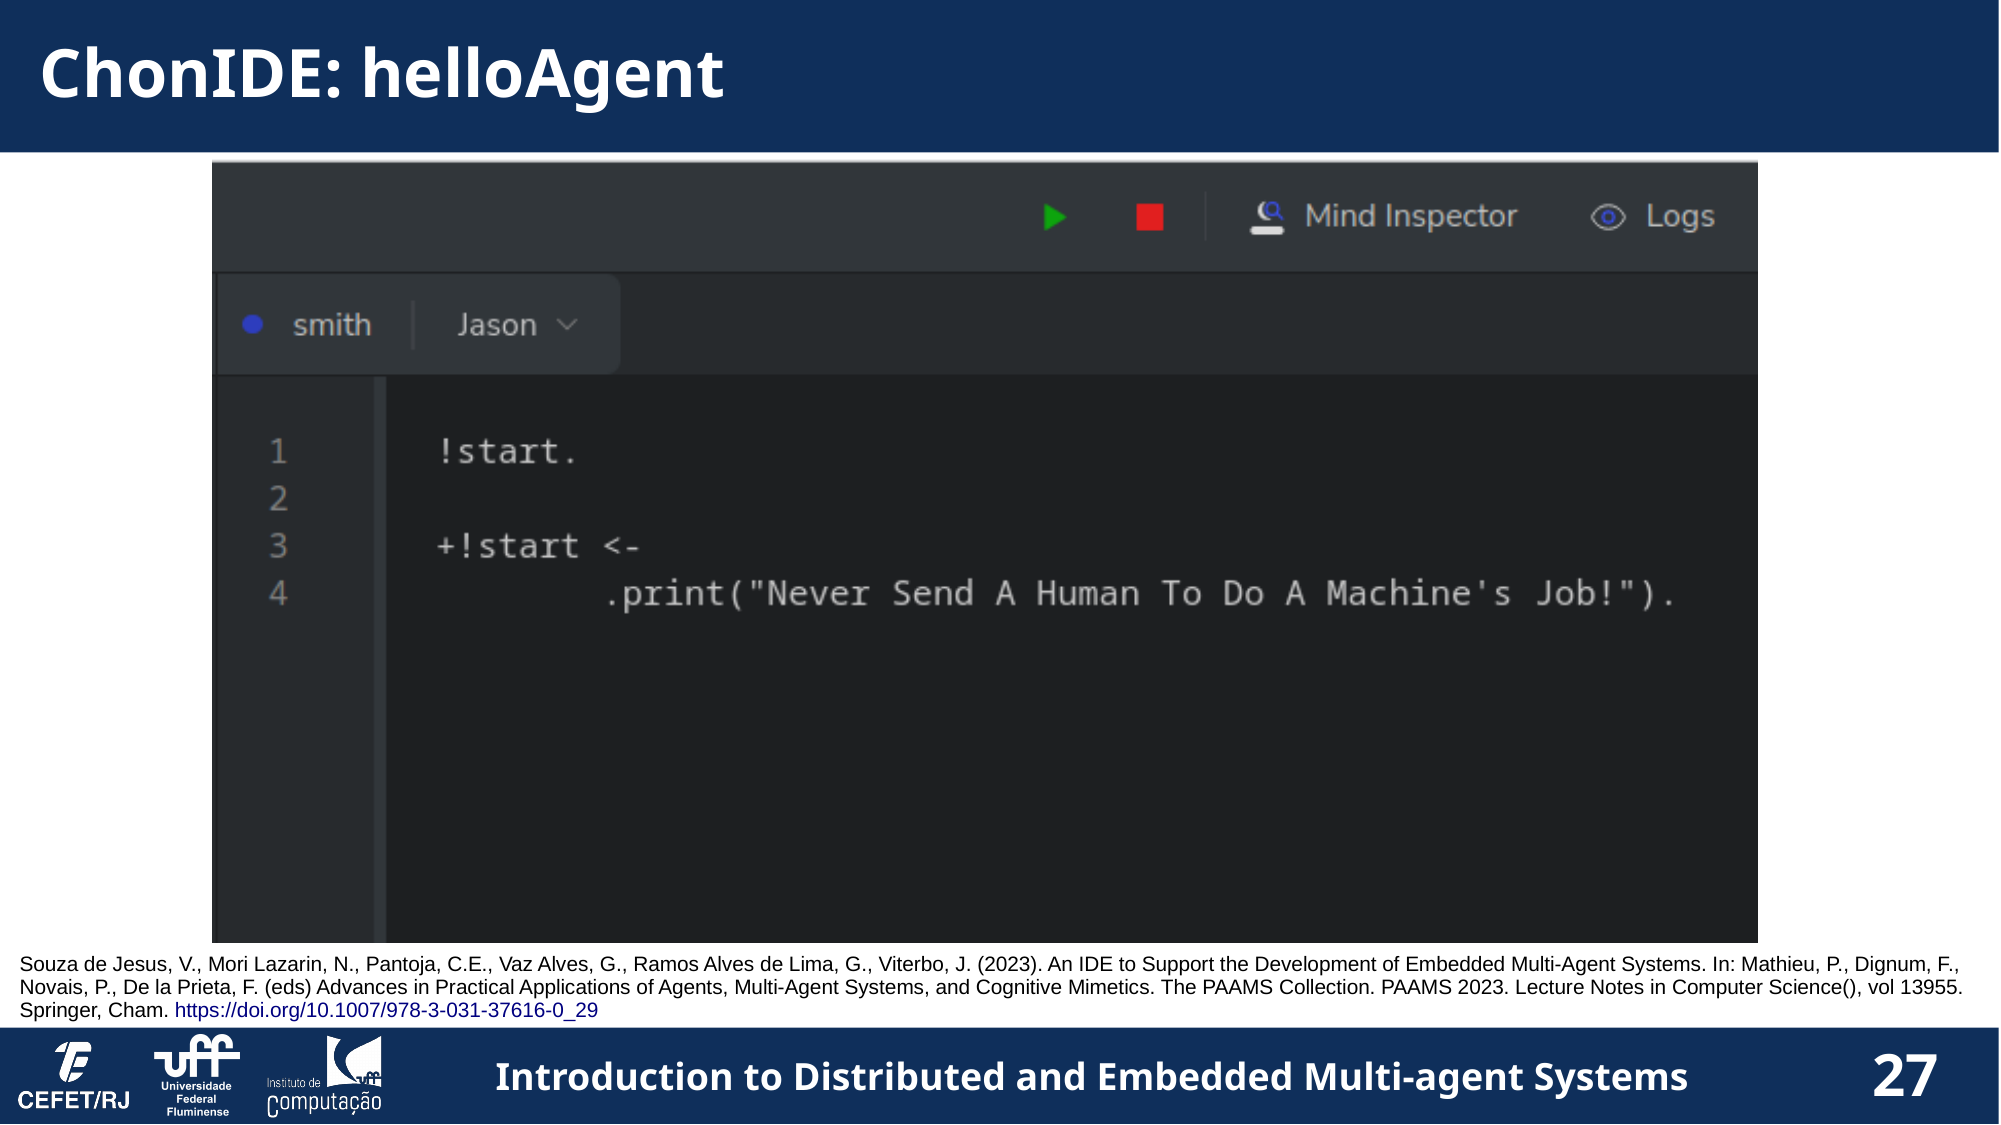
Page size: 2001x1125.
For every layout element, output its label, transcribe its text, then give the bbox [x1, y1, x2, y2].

picture [212, 159, 1758, 943]
picture [18, 1030, 129, 1125]
text_box Souza de Jesus, V., Mori Lazarin, N., Pantoja, C.E., Vaz Alves, G., Ramos Alves de Lima, G., Viterbo, J. (2023). An IDE to Support the Development of Embedded Multi-Agent Systems. In: Mathieu, P., Dignum, F., Novais, P., De la Prieta, F. (eds) Advances in Practical Applications of Agents, Multi-Agent Systems, and Cognitive Mimetics. The PAAMS Collection. PAAMS 2023. Lecture Notes in Computer Science(), vol 13955. Springer, Cham. https://doi.org/10.1007/978-3-031-37616-0_29 [4, 944, 1979, 1030]
picture [265, 1033, 383, 1118]
picture [153, 1033, 241, 1121]
text_box ChonIDE: helloAgent [25, 23, 1998, 116]
